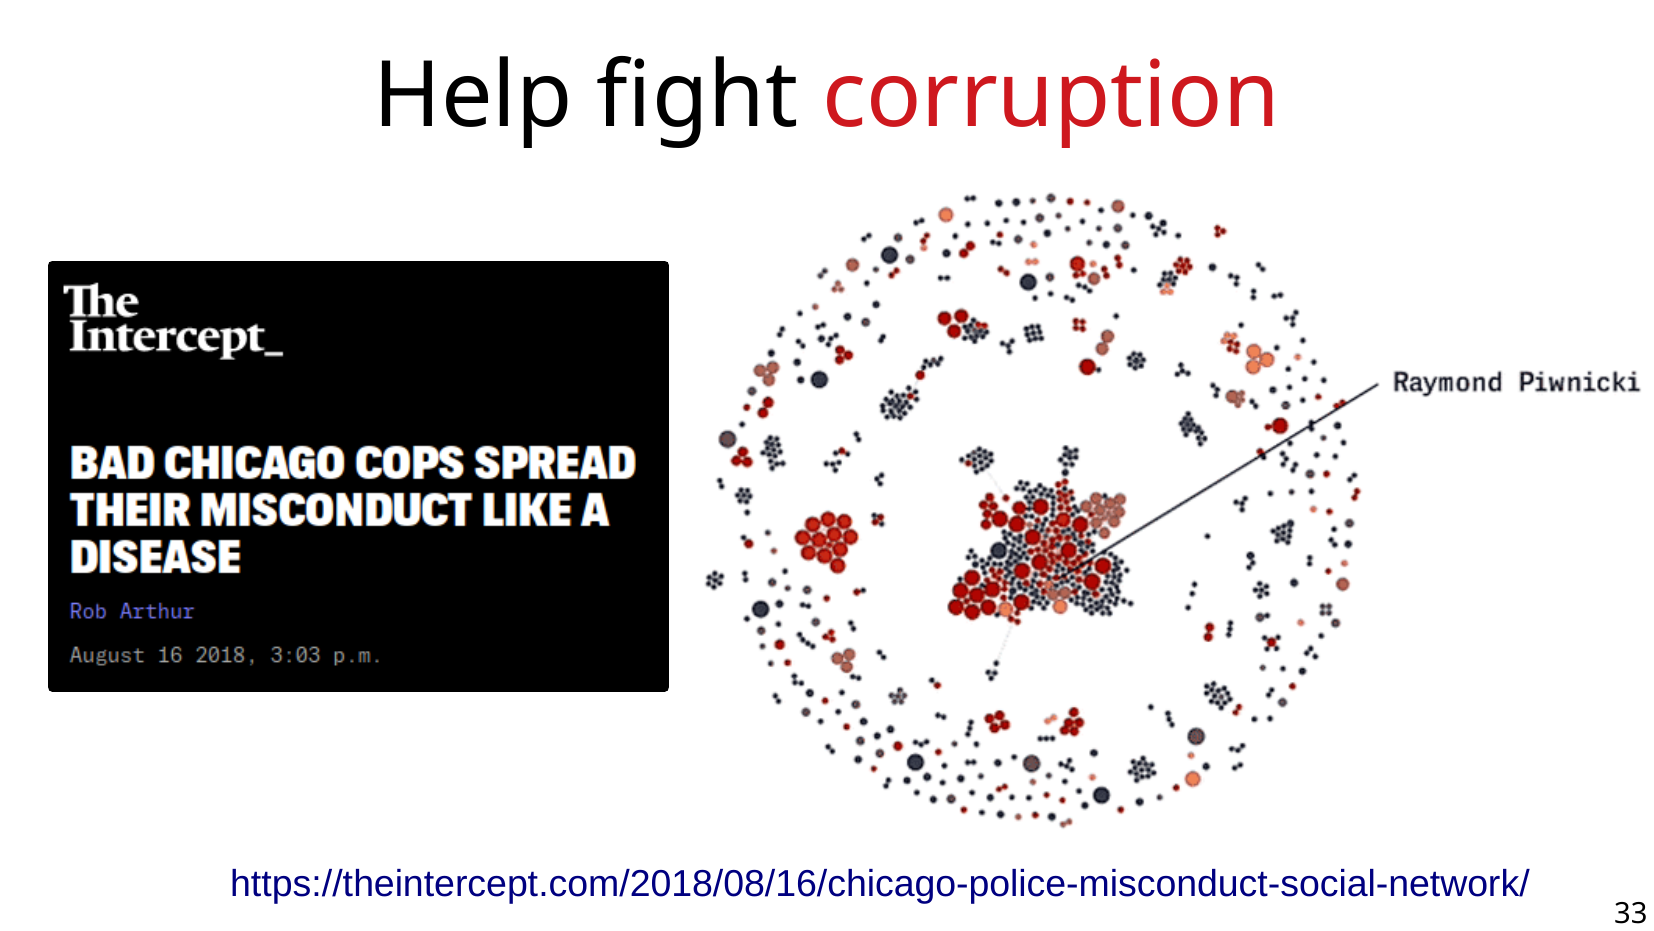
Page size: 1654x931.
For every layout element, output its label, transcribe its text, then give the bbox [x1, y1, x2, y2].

text_box https://theintercept.com/2018/08/16/chicago-police-misconduct-social-network/ [215, 855, 1546, 912]
picture [687, 180, 1654, 840]
picture [56, 270, 661, 683]
title Help fight corruption [82, 1, 1571, 181]
